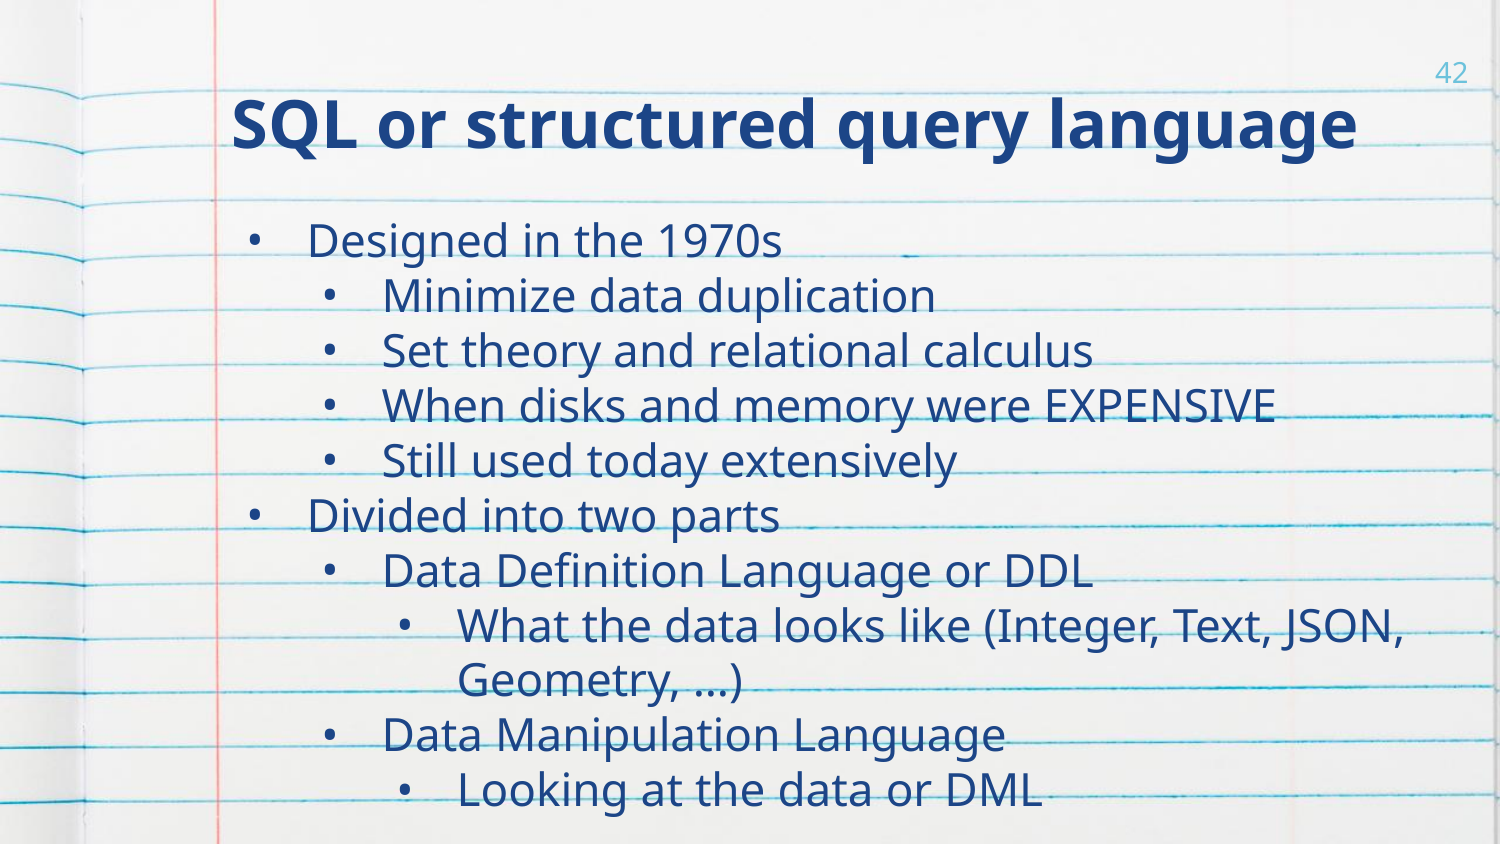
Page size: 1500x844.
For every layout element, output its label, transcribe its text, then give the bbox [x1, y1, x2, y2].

picture [0, 0, 1500, 844]
title SQL or structured query language [231, 21, 1425, 162]
list Designed in the 1970s Minimize data duplication Set theory and relational calculus When disks and memory were EXPENSIVE Still used today extensively Divided into two parts Data Definition Language or DDL What the data looks like (Integer, Text, JSON, Geometry, …) Data Manipulation Language Looking at the data or DML [231, 211, 1425, 748]
slide_number <number> [1378, 41, 1469, 107]
